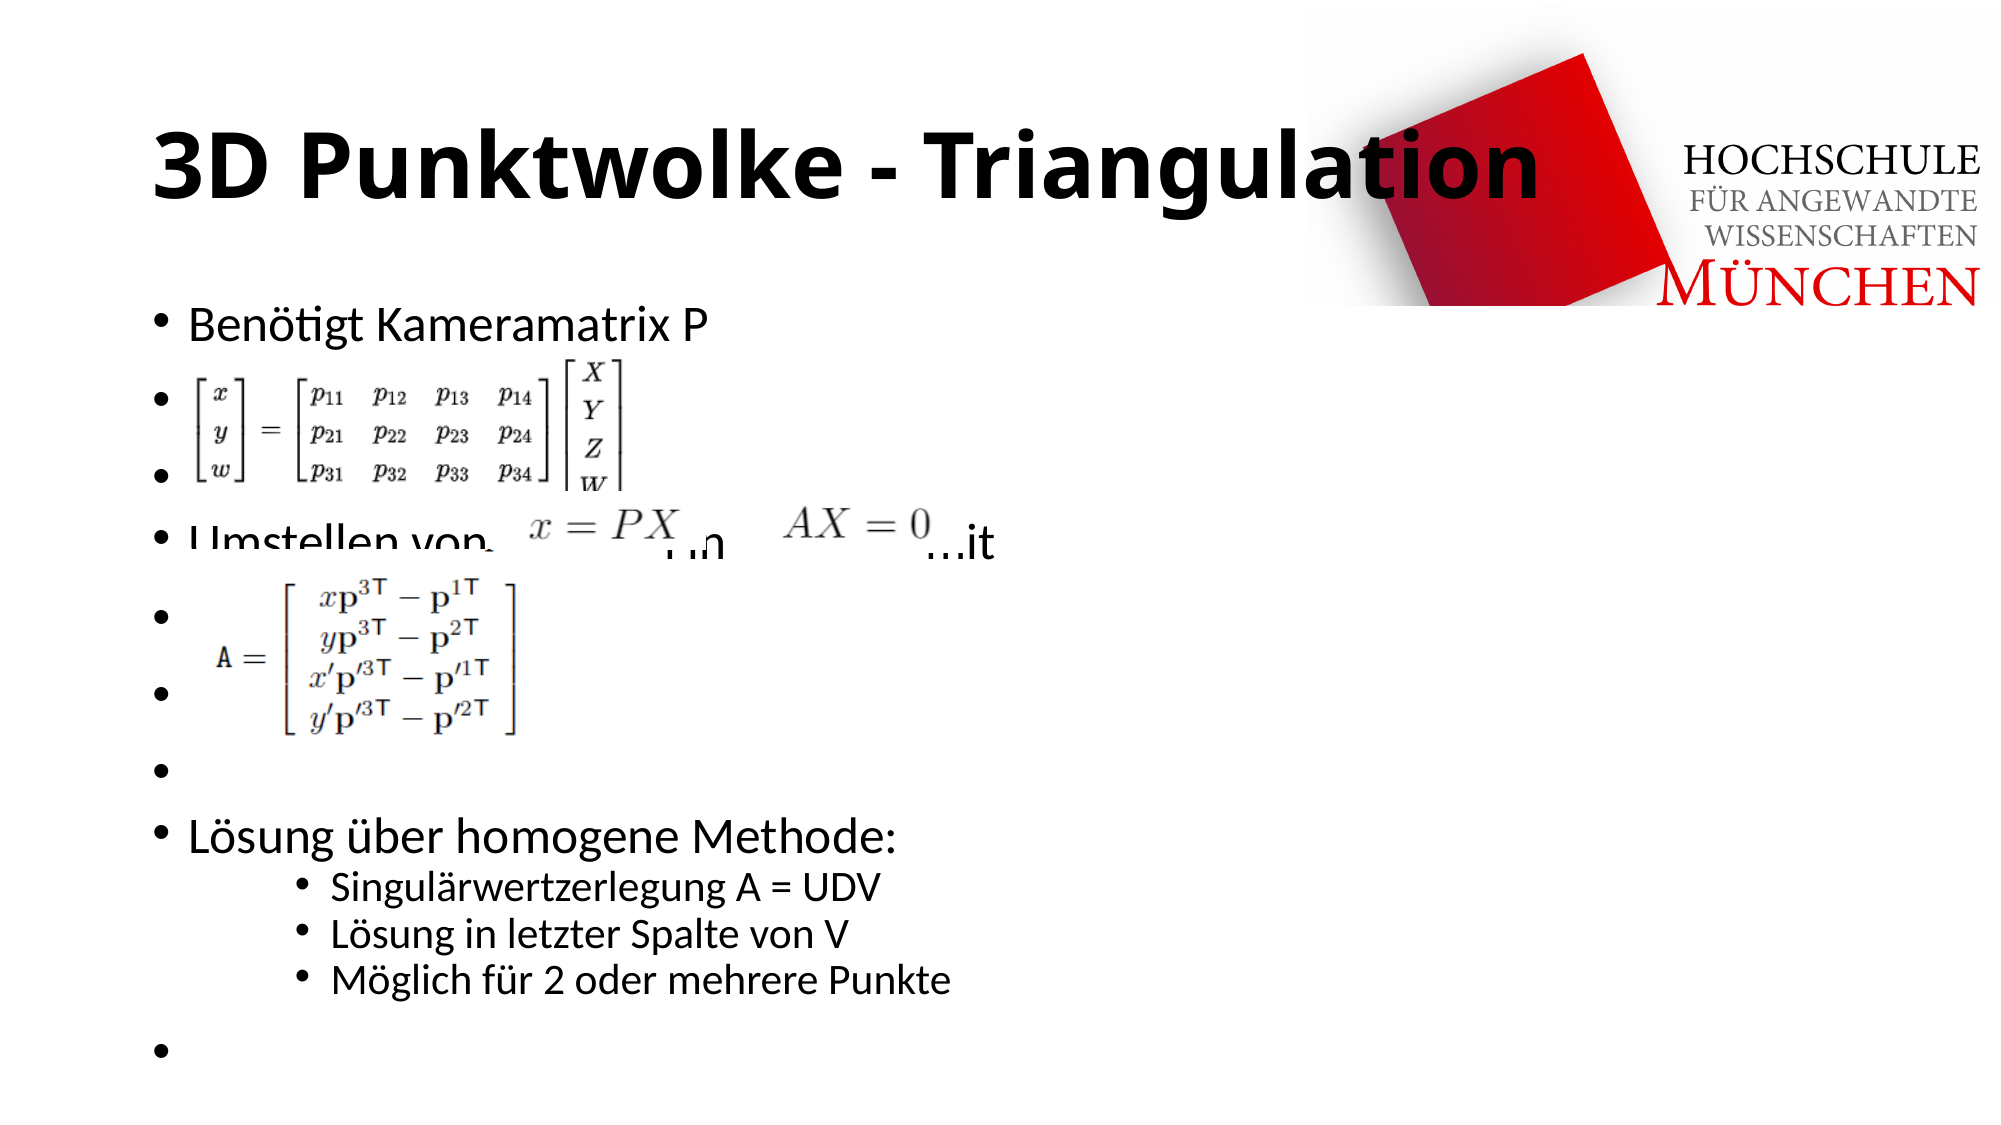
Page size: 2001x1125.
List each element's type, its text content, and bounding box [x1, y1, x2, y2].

picture [180, 491, 706, 756]
picture [761, 484, 967, 553]
list Benötigt Kameramatrix P Umstellen von i in mit Lösung über homogene Methode: Singulärwertzerlegung A = UDV Lösung in letzter Spalte von V Möglich für 2 oder mehrere Punkte [137, 299, 1863, 1014]
title 3D Punktwolke - Triangulation [137, 59, 1863, 278]
